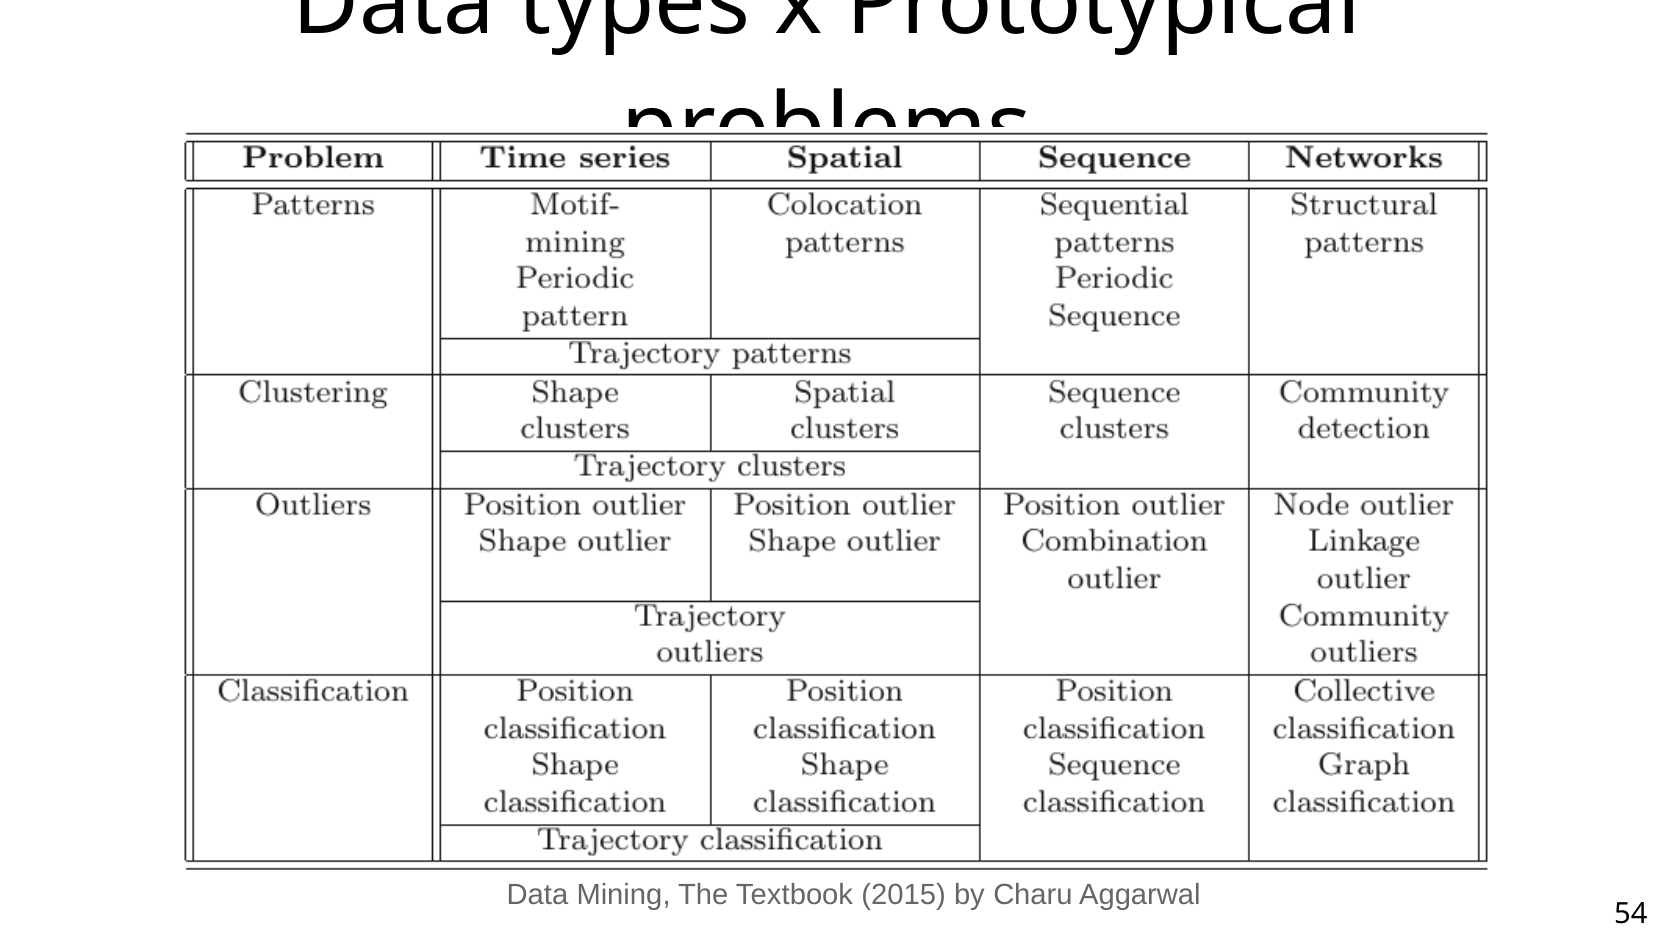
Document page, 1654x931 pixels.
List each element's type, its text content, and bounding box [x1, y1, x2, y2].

text_box Data Mining, The Textbook (2015) by Charu Aggarwal [250, 870, 1466, 921]
title Data types x Prototypical problems [82, 1, 1571, 121]
picture [152, 127, 1519, 895]
